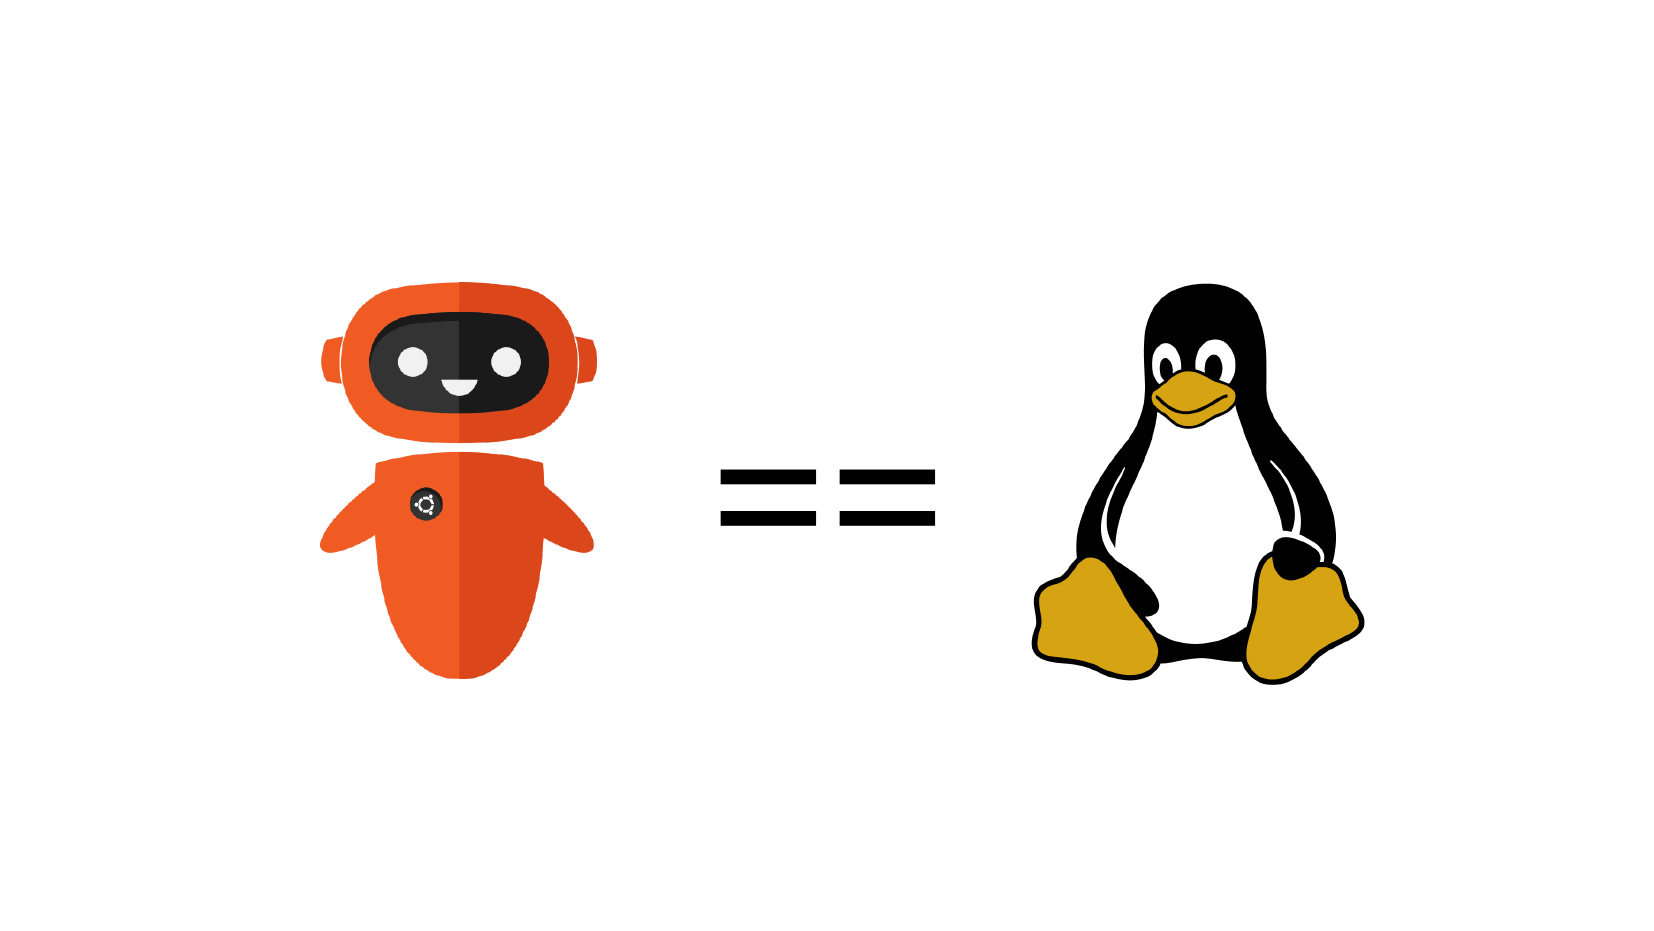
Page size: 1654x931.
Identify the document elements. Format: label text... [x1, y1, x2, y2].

picture [320, 282, 597, 679]
text_box == [694, 341, 960, 590]
picture [1031, 283, 1365, 686]
